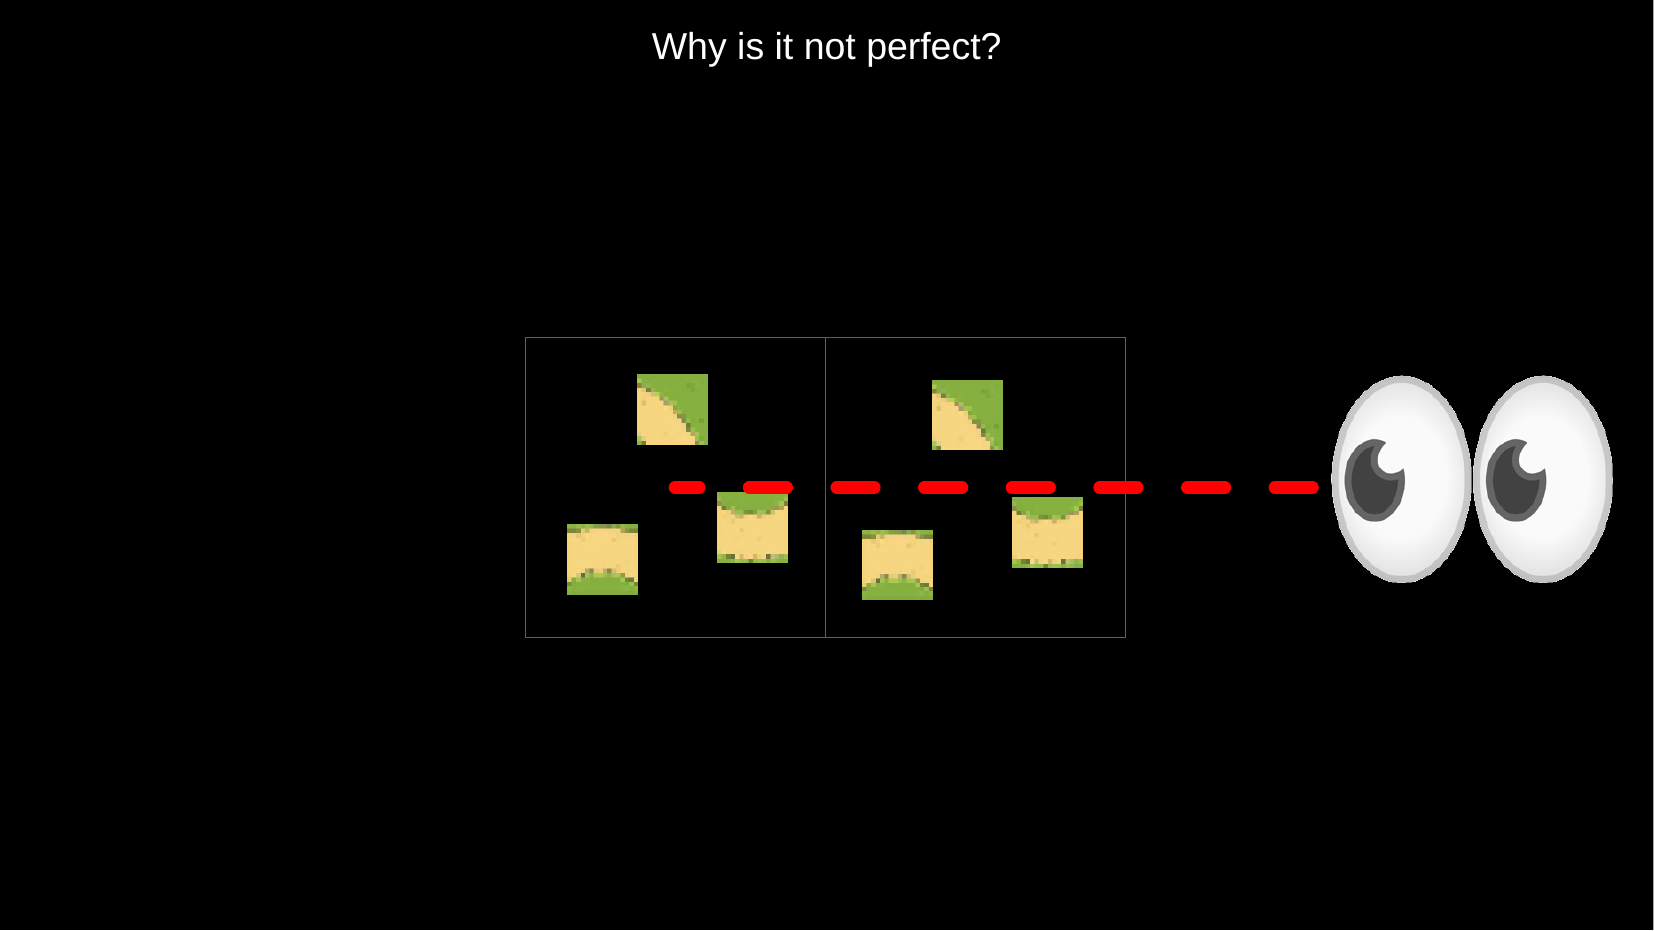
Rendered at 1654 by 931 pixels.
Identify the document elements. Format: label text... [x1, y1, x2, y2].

picture [862, 530, 933, 601]
picture [637, 374, 708, 445]
picture [567, 524, 638, 595]
picture [1331, 375, 1613, 583]
picture [932, 380, 1003, 451]
picture [717, 492, 788, 563]
picture [1012, 497, 1083, 568]
text_box Why is it not perfect? [0, 18, 1654, 76]
